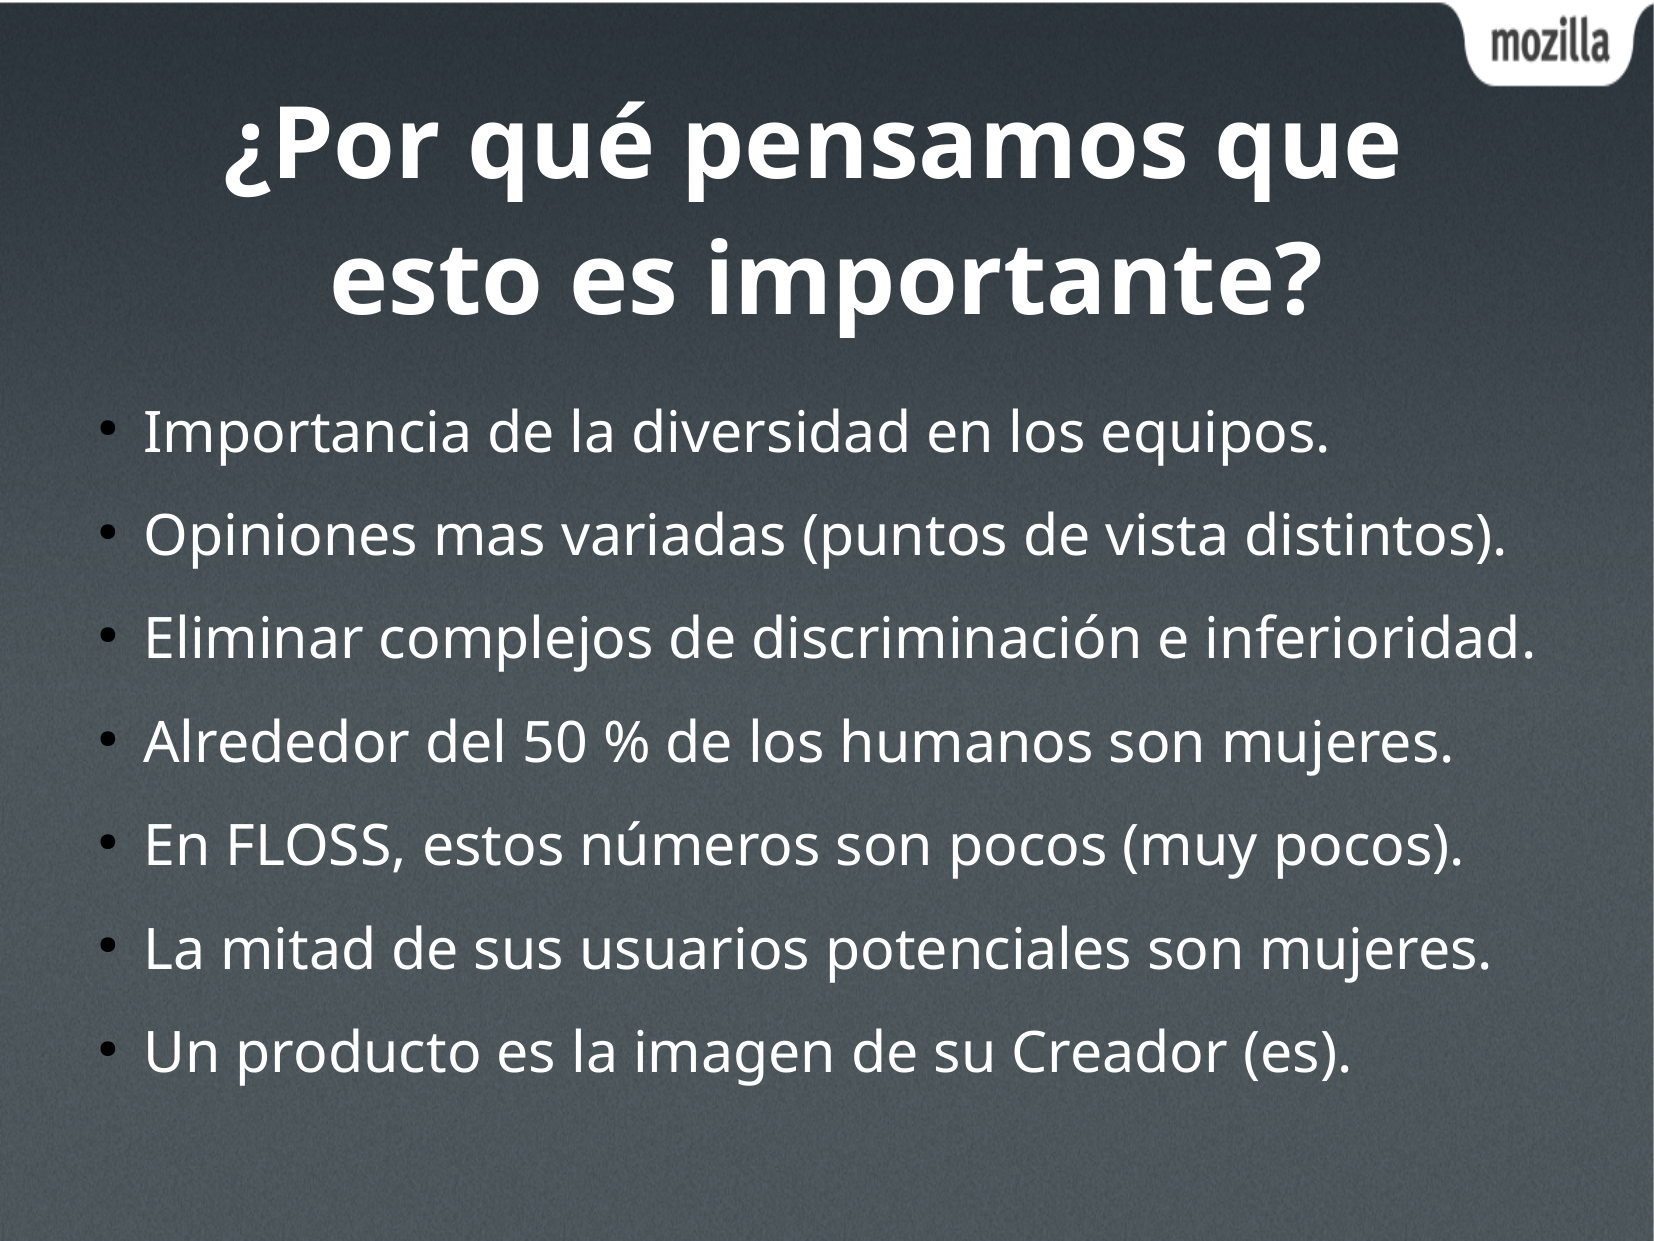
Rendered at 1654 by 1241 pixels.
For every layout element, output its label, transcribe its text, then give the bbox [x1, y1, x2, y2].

picture [0, 0, 1654, 1241]
list Importancia de la diversidad en los equipos. Opiniones mas variadas (puntos de vista distintos). Eliminar complejos de discriminación e inferioridad. Alrededor del 50 % de los humanos son mujeres. En FLOSS, estos números son pocos (muy pocos). La mitad de sus usuarios potenciales son mujeres. Un producto es la imagen de su Creador (es). [82, 390, 1538, 1111]
title ¿Por qué pensamos que esto es importante? [82, 70, 1571, 344]
